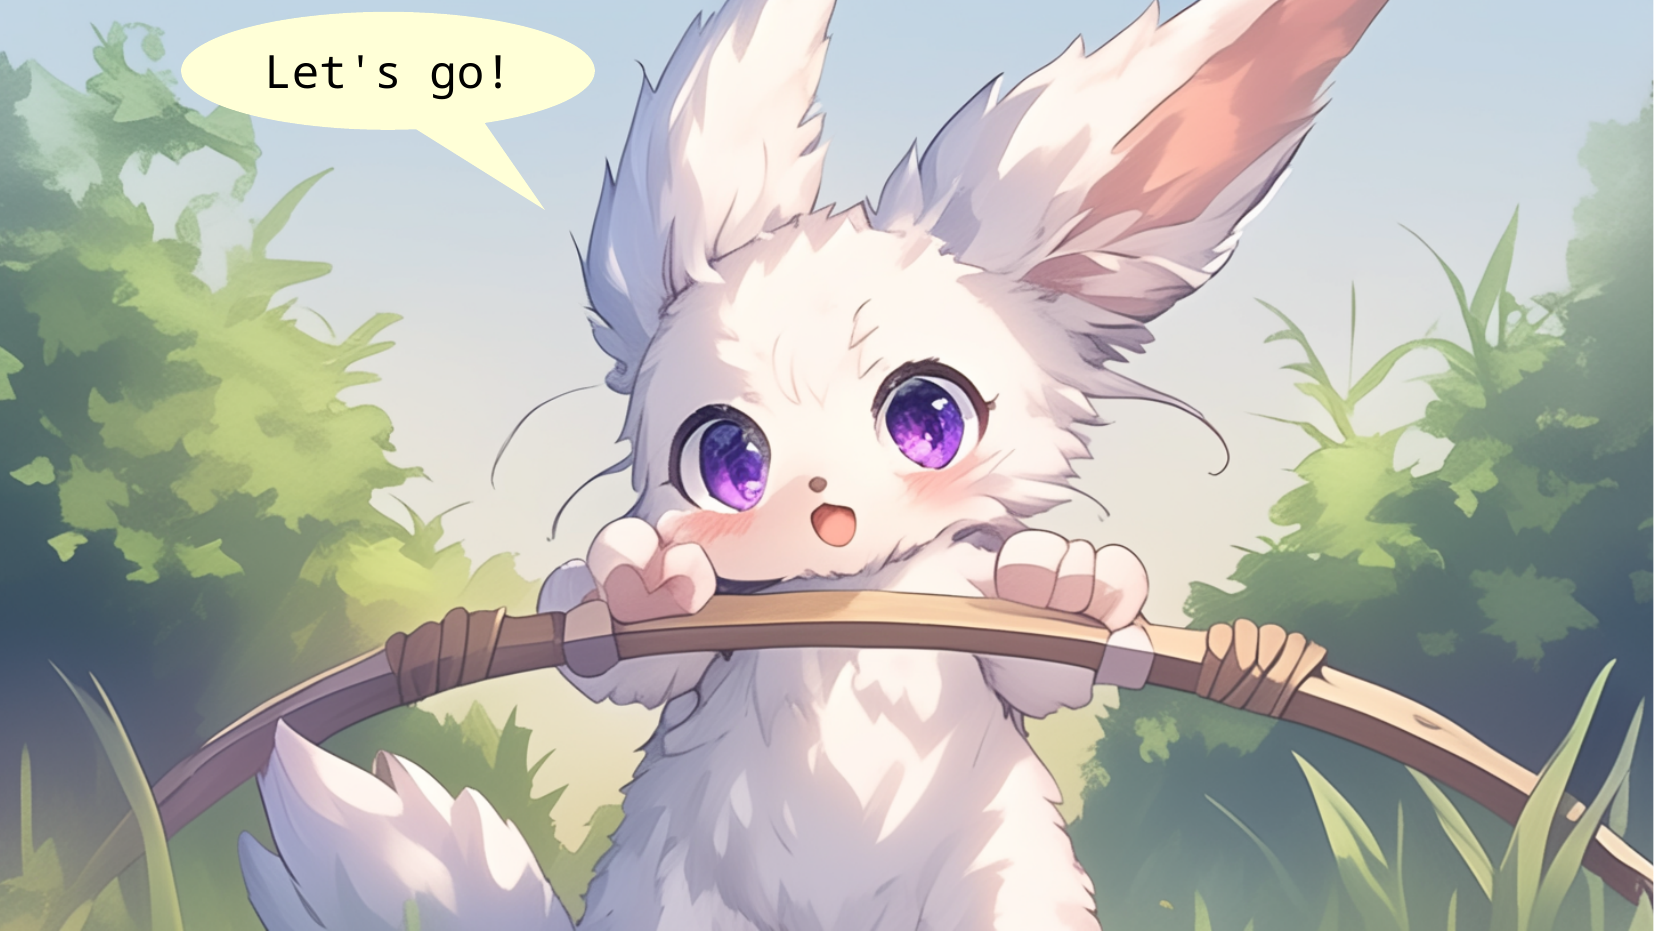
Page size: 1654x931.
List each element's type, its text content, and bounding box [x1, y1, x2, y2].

text_box Let's go! [181, 11, 595, 210]
picture [0, 0, 1654, 931]
